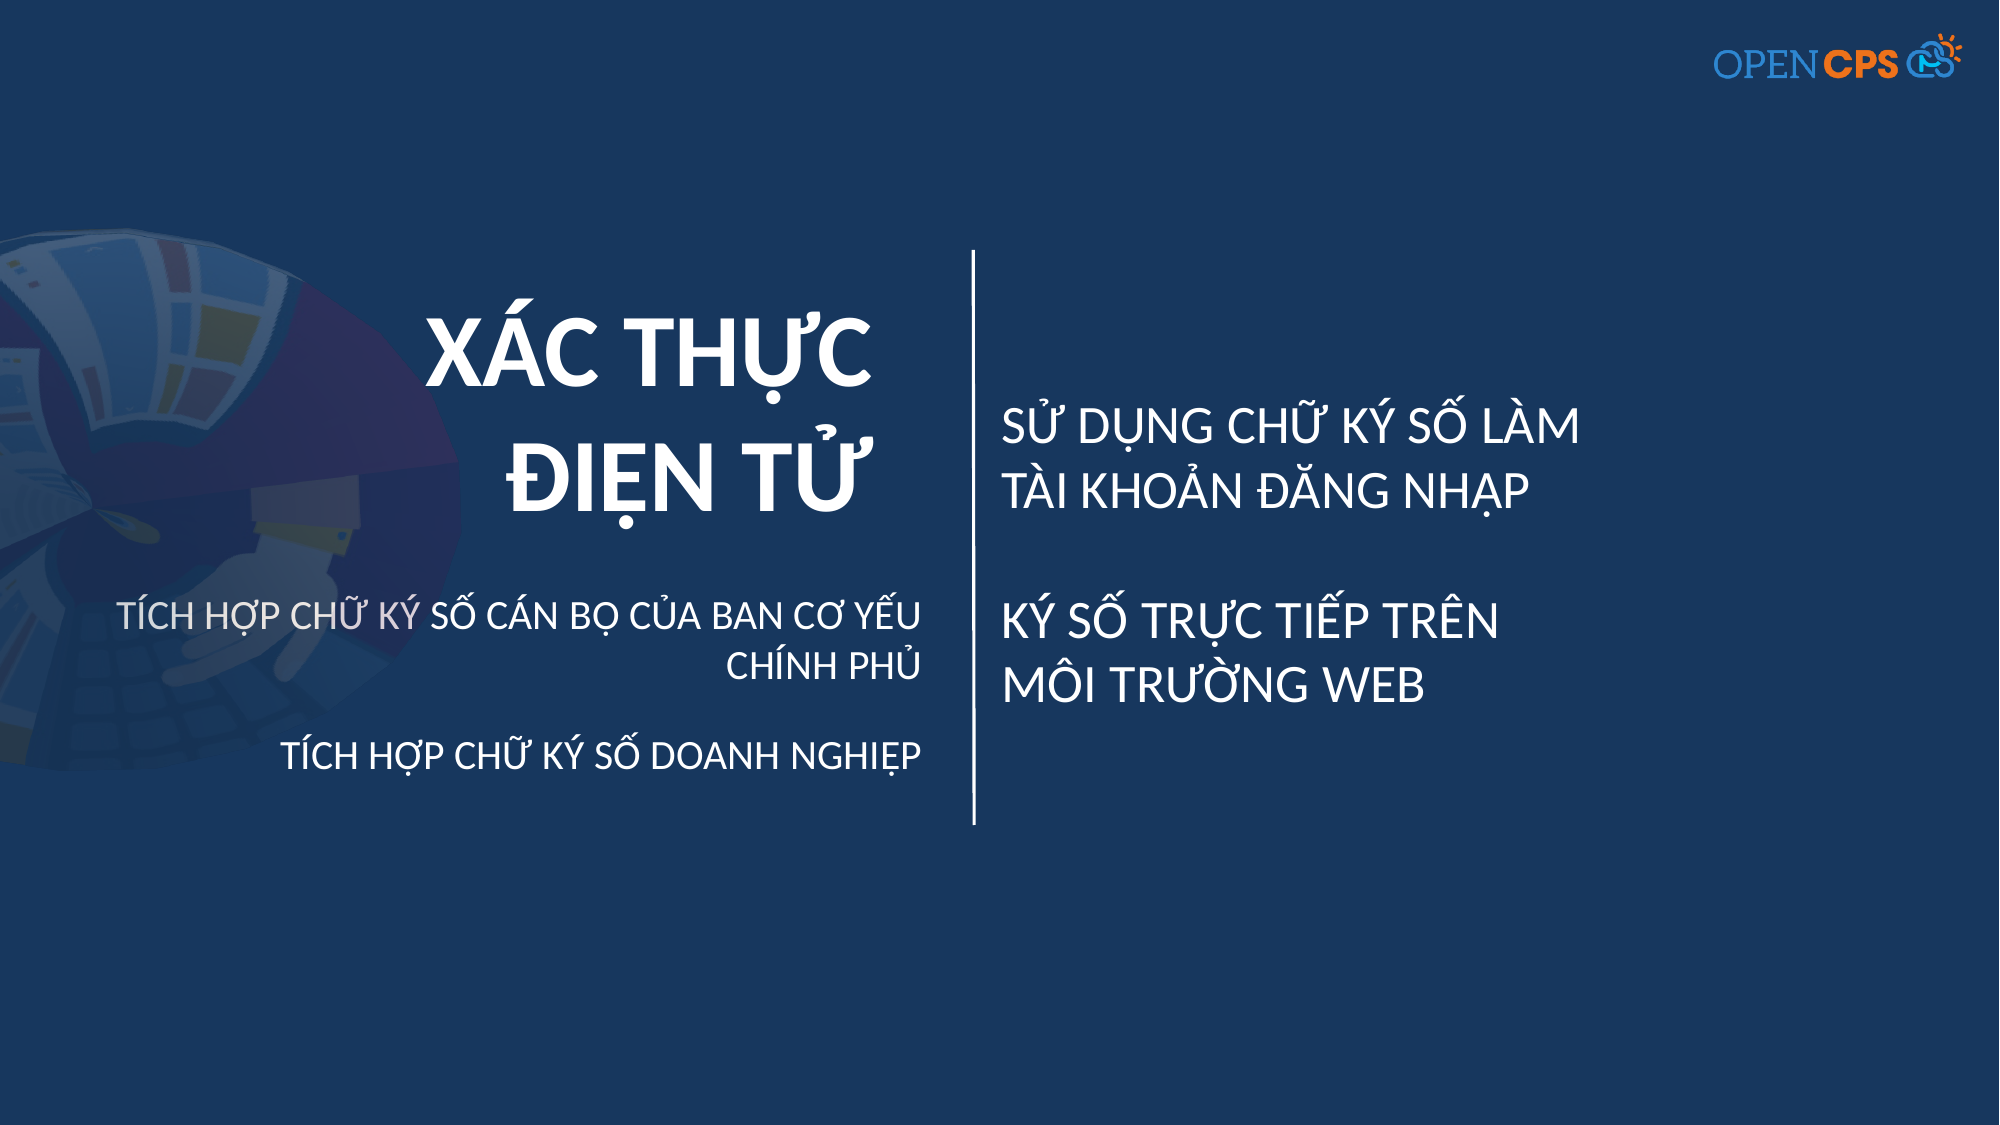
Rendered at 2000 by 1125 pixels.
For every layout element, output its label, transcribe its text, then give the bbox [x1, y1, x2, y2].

text_box TÍCH HỢP CHỮ KÝ SỐ CÁN BỘ CỦA BAN CƠ YẾU CHÍNH PHỦ TÍCH HỢP CHỮ KÝ SỐ DOANH NGHIỆP [49, 580, 938, 786]
text_box SỬ DỤNG CHỮ KÝ SỐ LÀM TÀI KHOẢN ĐĂNG NHẬP KÝ SỐ TRỰC TIẾP TRÊN MÔI TRƯỜNG WEB [986, 381, 1874, 722]
text_box XÁC THỰC ĐIỆN TỬ [410, 274, 912, 540]
picture [1709, 29, 1966, 85]
